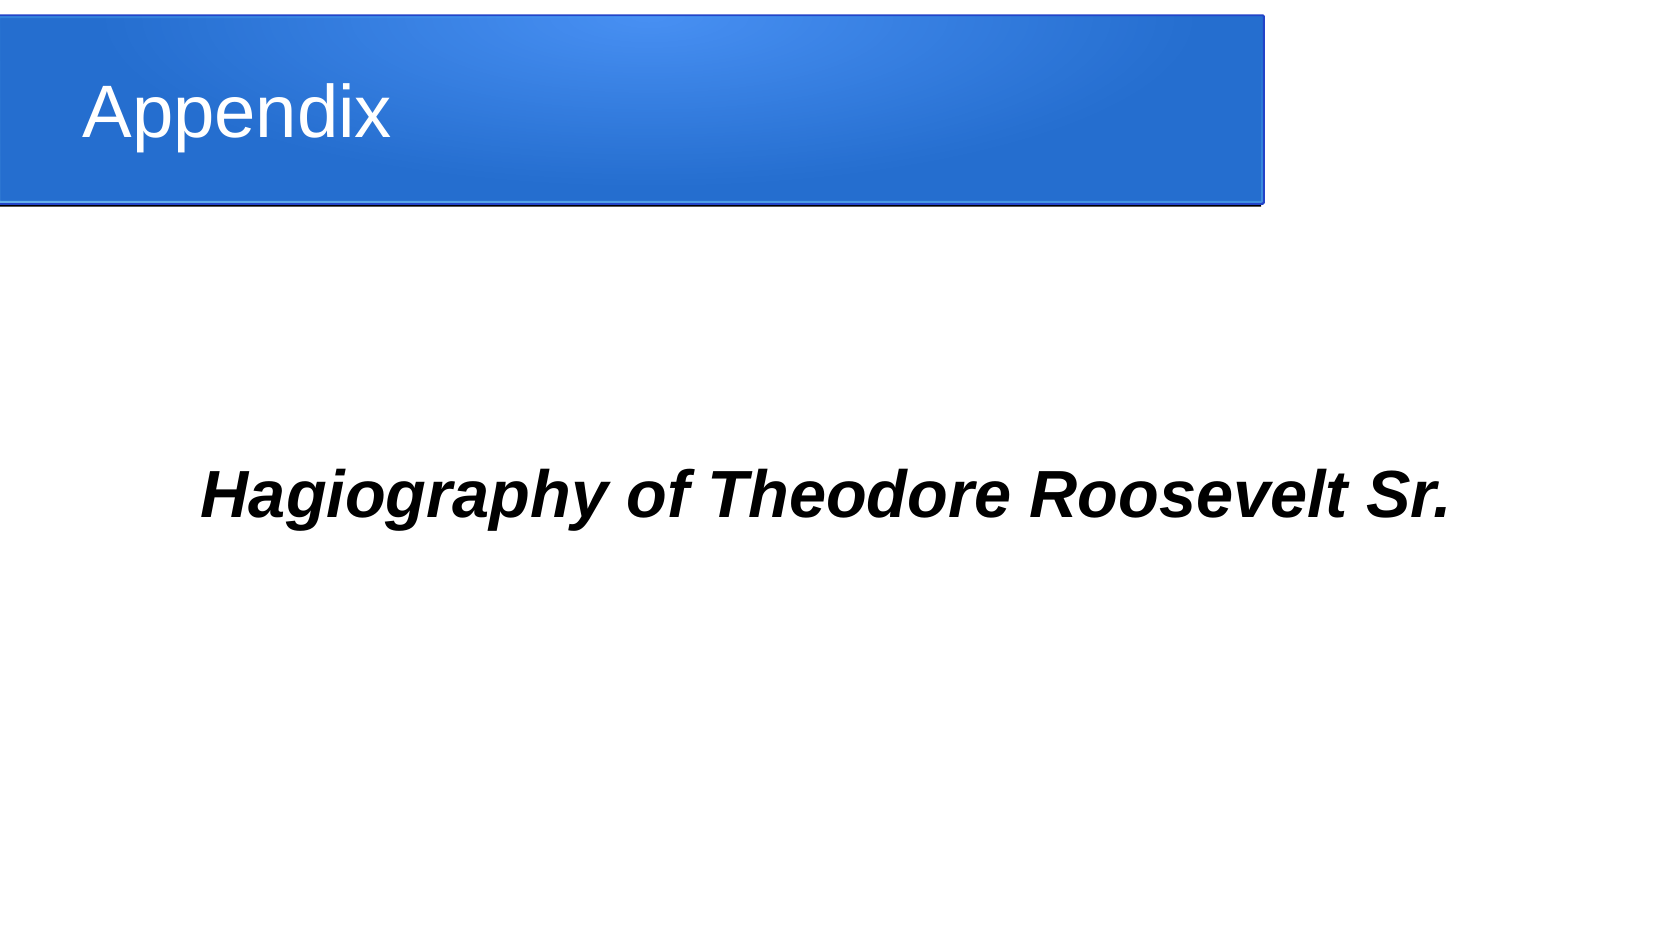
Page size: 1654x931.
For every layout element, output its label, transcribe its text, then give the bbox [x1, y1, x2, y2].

subtitle Hagiography of Theodore Roosevelt Sr. [82, 224, 1571, 764]
title Appendix [82, 35, 1235, 189]
